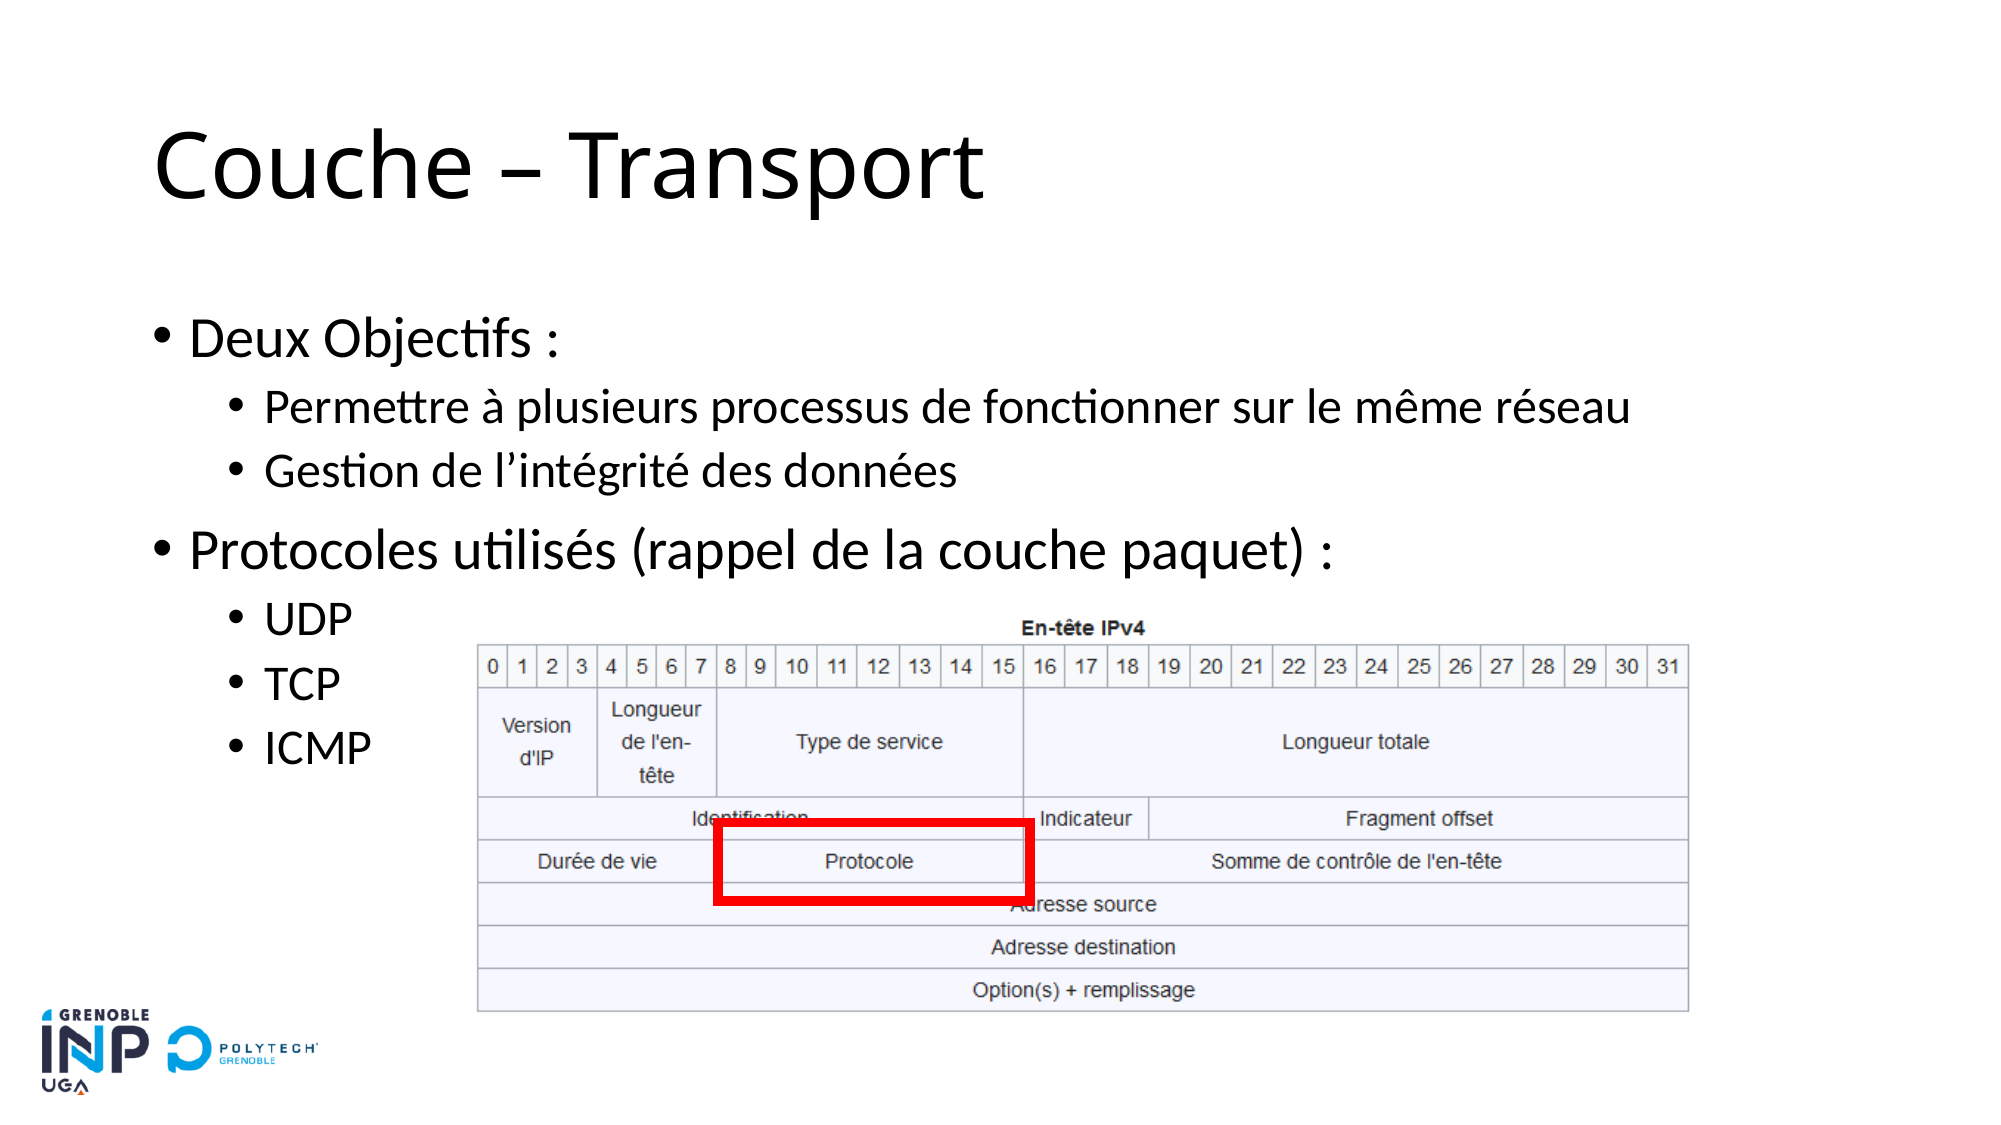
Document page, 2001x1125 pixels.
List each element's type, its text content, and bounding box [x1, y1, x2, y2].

title Couche – Transport [137, 59, 1863, 278]
picture [464, 600, 1716, 1021]
list Deux Objectifs : Permettre à plusieurs processus de fonctionner sur le même réseau Gestion de l’intégrité des données Protocoles utilisés (rappel de la couche paquet) : UDP TCP ICMP [137, 299, 1863, 1014]
picture [42, 1009, 318, 1095]
